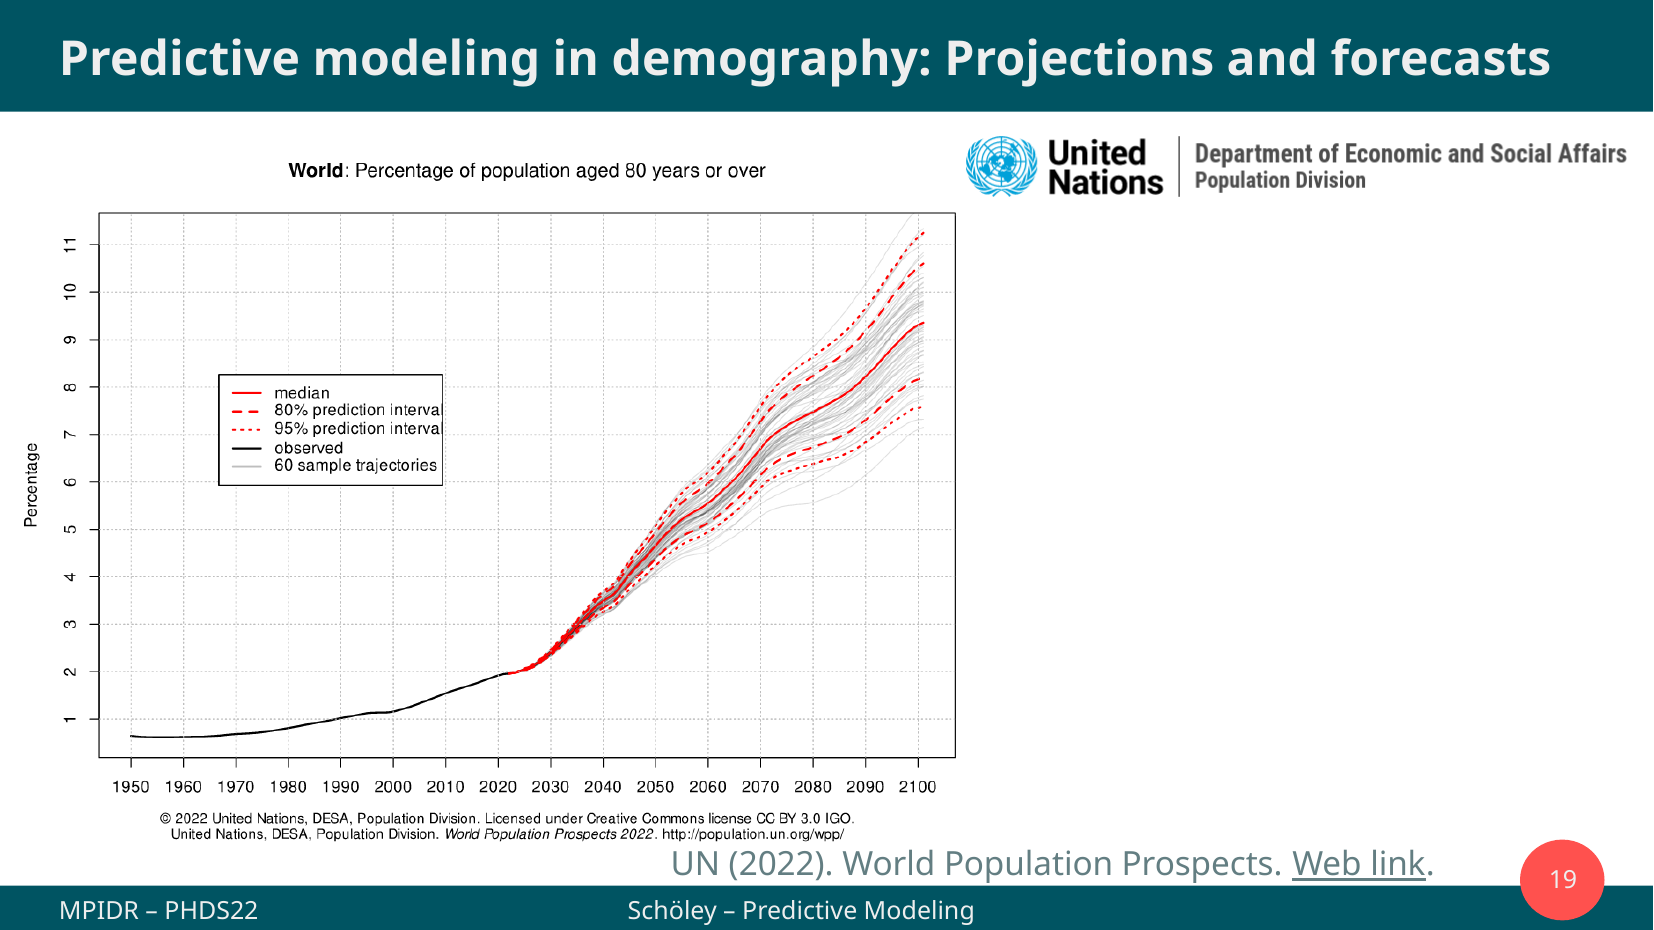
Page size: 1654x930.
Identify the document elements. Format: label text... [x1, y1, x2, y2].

title Predictive modeling in demography: Projections and forecasts [58, 0, 1594, 117]
picture [24, 116, 1639, 848]
text_box UN (2022). World Population Prospects. Web link. [655, 832, 1653, 887]
